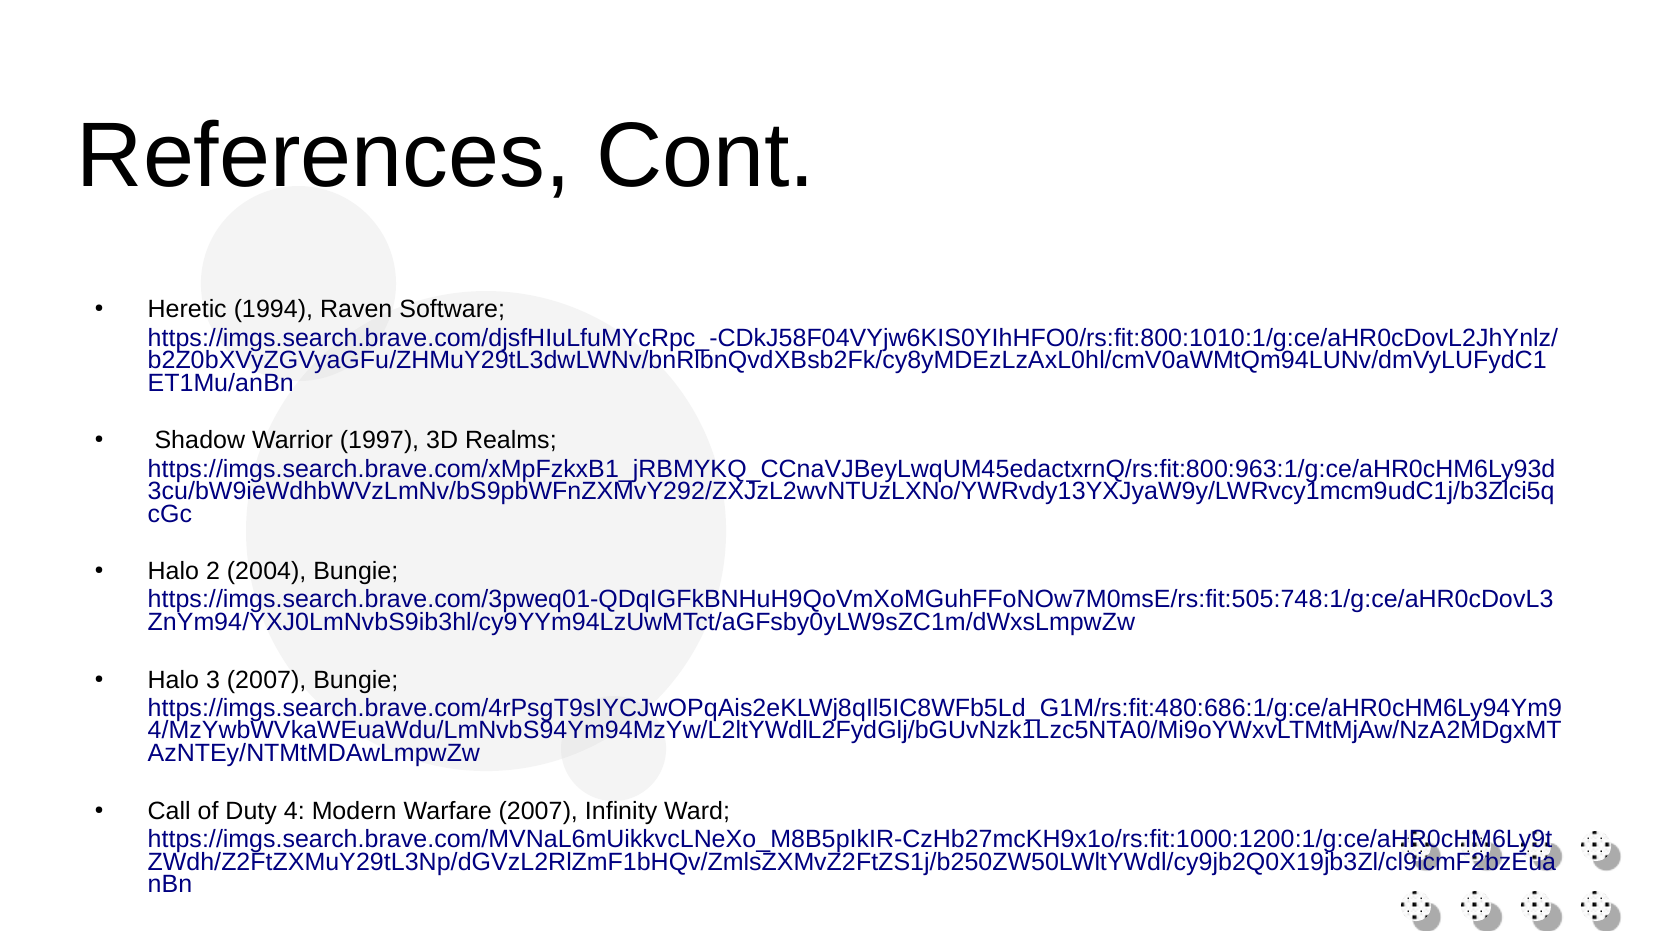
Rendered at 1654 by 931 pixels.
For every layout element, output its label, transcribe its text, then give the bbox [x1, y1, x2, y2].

picture [1522, 835, 1528, 844]
picture [1580, 890, 1612, 922]
picture [1461, 890, 1492, 922]
text_box [839, 835, 846, 846]
text_box [809, 839, 818, 845]
picture [1406, 854, 1413, 861]
picture [1522, 835, 1551, 862]
list Heretic (1994), Raven Software; https://imgs.search.brave.com/djsfHIuLfuMYcRpc_-CDkJ58F04VYjw6KIS0YIhHFO0/rs:fit:800:1010:1/g:ce/aHR0cDovL2JhYnlz/b2Z0bXVyZGVyaGFu/ZHMuY29tL3dwLWNv/bnRlbnQvdXBsb2Fk/cy8yMDEzLzAxL0hl/cmV0aWMtQm94LUNv/dmVyLUFydC1ET1Mu/anBn Shadow Warrior (1997), 3D Realms; https://imgs.search.brave.com/xMpFzkxB1_jRBMYKQ_CCnaVJBeyLwqUM45edactxrnQ/rs:fit:800:963:1/g:ce/aHR0cHM6Ly93d3cu/bW9ieWdhbWVzLmNv/bS9pbWFnZXMvY292/ZXJzL2wvNTUzLXNo/YWRvdy13YXJyaW9y/LWRvcy1mcm9udC1j/b3Zlci5qcGc Halo 2 (2004), Bungie; https://imgs.search.brave.com/3pweq01-QDqIGFkBNHuH9QoVmXoMGuhFFoNOw7M0msE/rs:fit:505:748:1/g:ce/aHR0cDovL3ZnYm94/YXJ0LmNvbS9ib3hl/cy9YYm94LzUwMTct/aGFsby0yLW9sZC1m/dWxsLmpwZw Halo 3 (2007), Bungie; https://imgs.search.brave.com/4rPsgT9sIYCJwOPqAis2eKLWj8qIl5IC8WFb5Ld_G1M/rs:fit:480:686:1/g:ce/aHR0cHM6Ly94Ym94/MzYwbWVkaWEuaWdu/LmNvbS94Ym94MzYw/L2ltYWdlL2FydGlj/bGUvNzk1Lzc5NTA0/Mi9oYWxvLTMtMjAw/NzA2MDgxMTAzNTEy/NTMtMDAwLmpwZw Call of Duty 4: Modern Warfare (2007), Infinity Ward; https://imgs.search.brave.com/MVNaL6mUikkvcLNeXo_M8B5pIkIR-CzHb27mcKH9x1o/rs:fit:1000:1200:1/g:ce/aHR0cHM6Ly9tZWdh/Z2FtZXMuY29tL3Np/dGVzL2RlZmF1bHQv/ZmlsZXMvZ2FtZS1j/b250ZW50LWltYWdl/cy9jb2Q0X19jb3Zl/cl9icmF2bzEuanBn [76, 295, 1565, 835]
text_box [794, 839, 801, 846]
text_box [701, 835, 707, 844]
text_box [777, 835, 784, 844]
picture [1520, 890, 1552, 922]
text_box [1103, 835, 1111, 846]
title References, Cont. [76, 76, 1565, 233]
text_box [675, 855, 684, 868]
picture [1460, 835, 1492, 862]
text_box [750, 37, 1651, 788]
picture [1581, 830, 1612, 862]
picture [1400, 891, 1432, 922]
text_box [745, 835, 753, 846]
picture [1478, 835, 1485, 844]
text_box [954, 835, 961, 846]
text_box [675, 835, 1126, 900]
picture [1400, 835, 1431, 862]
